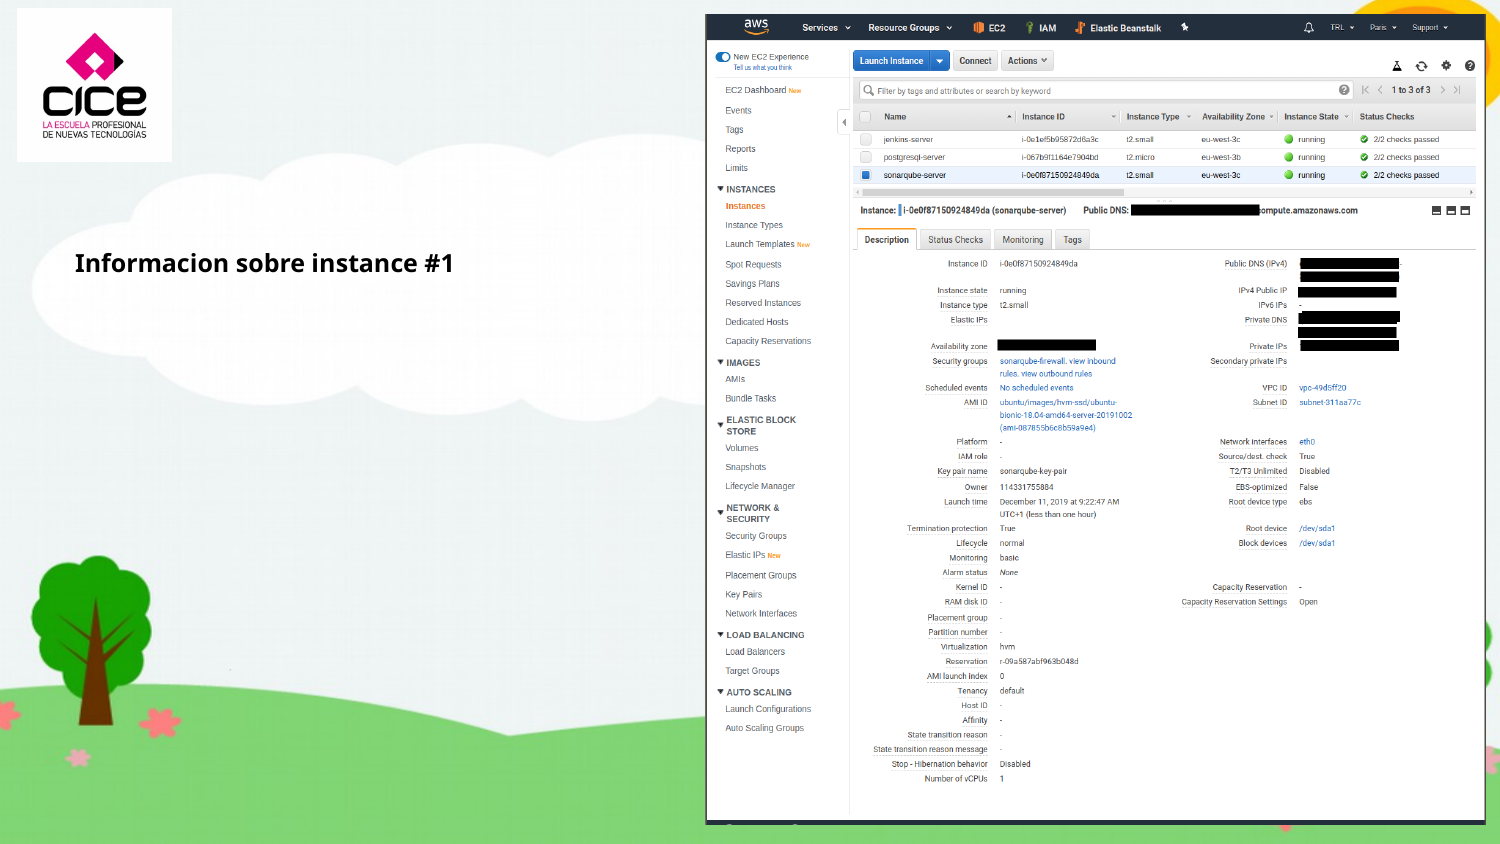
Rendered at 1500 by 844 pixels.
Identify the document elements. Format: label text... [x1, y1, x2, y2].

picture [0, 0, 1500, 844]
title Informacion sobre instance #1 [75, 240, 519, 286]
